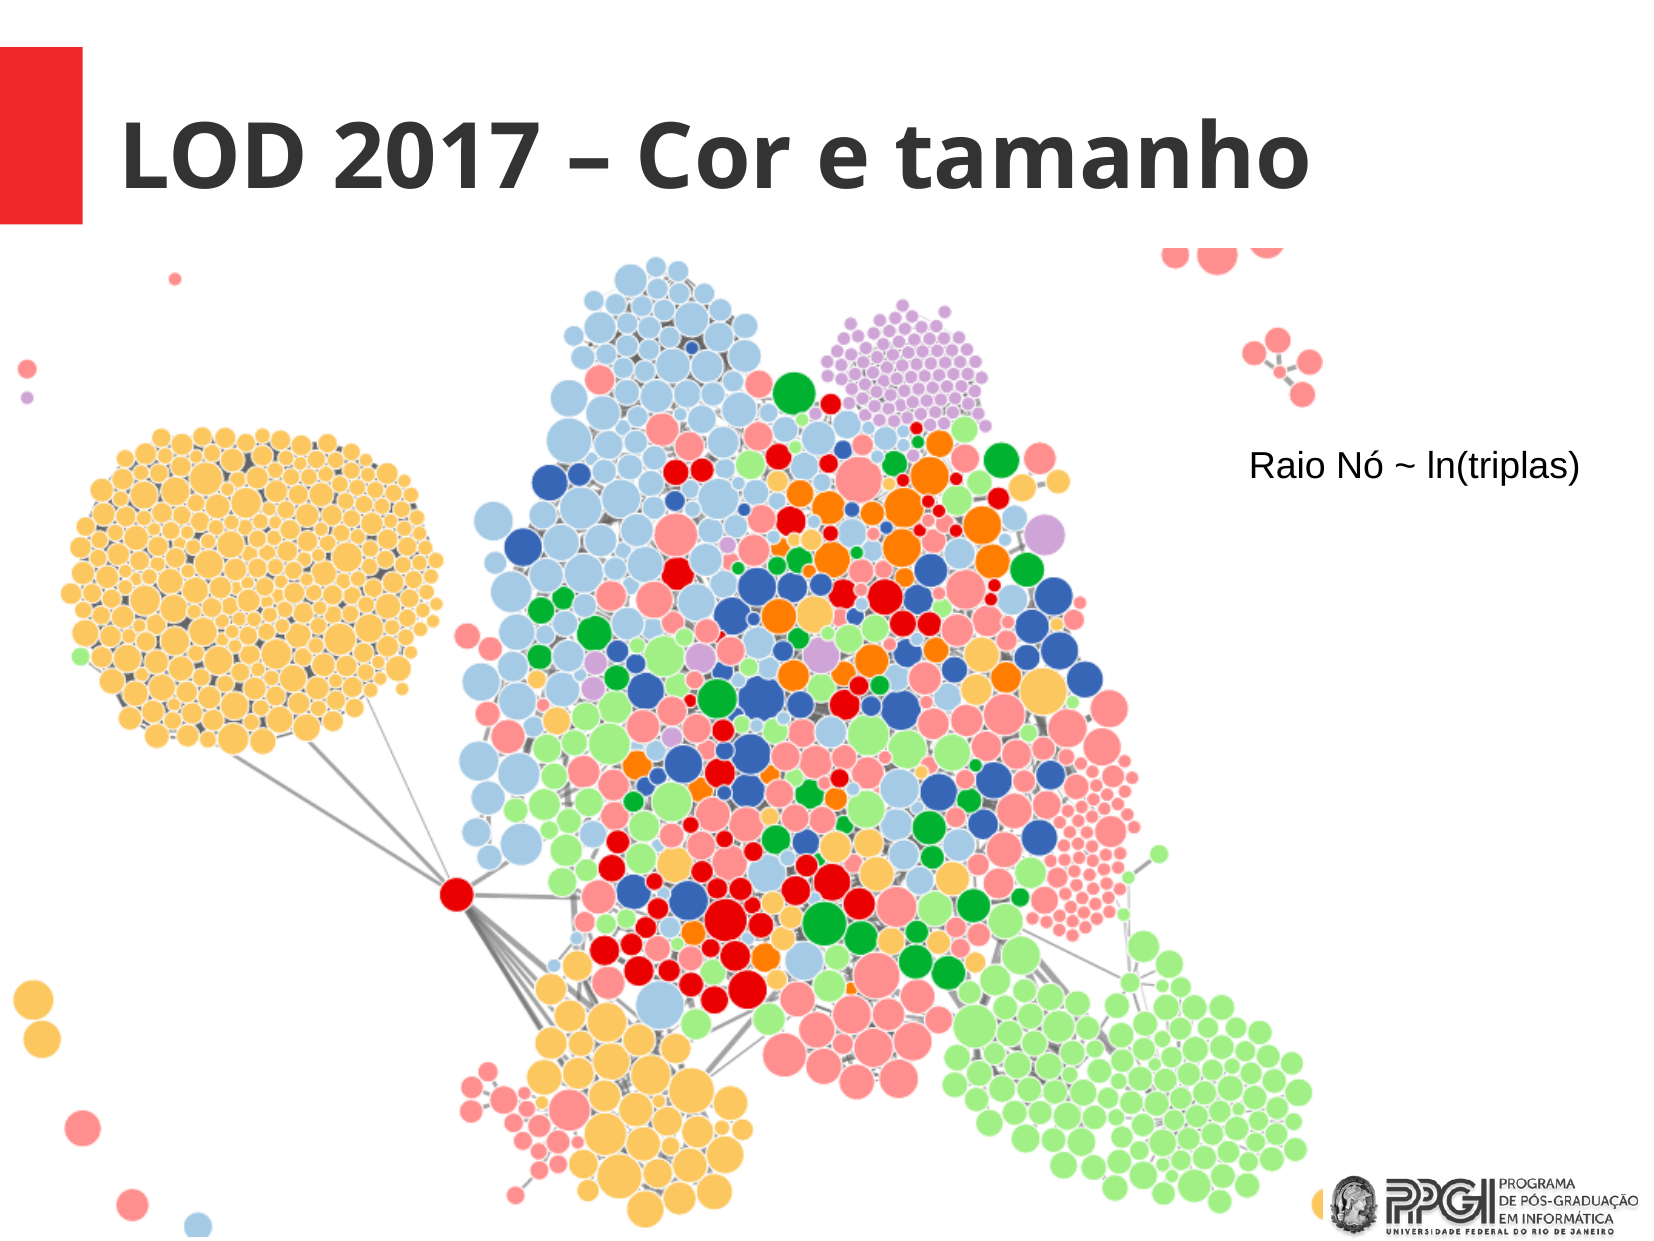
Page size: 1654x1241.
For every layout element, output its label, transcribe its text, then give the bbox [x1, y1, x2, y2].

title LOD 2017 – Cor e tamanho [118, 49, 1571, 257]
picture [9, 248, 1323, 1237]
text_box Raio Nó ~ ln(triplas) [1234, 437, 1596, 494]
